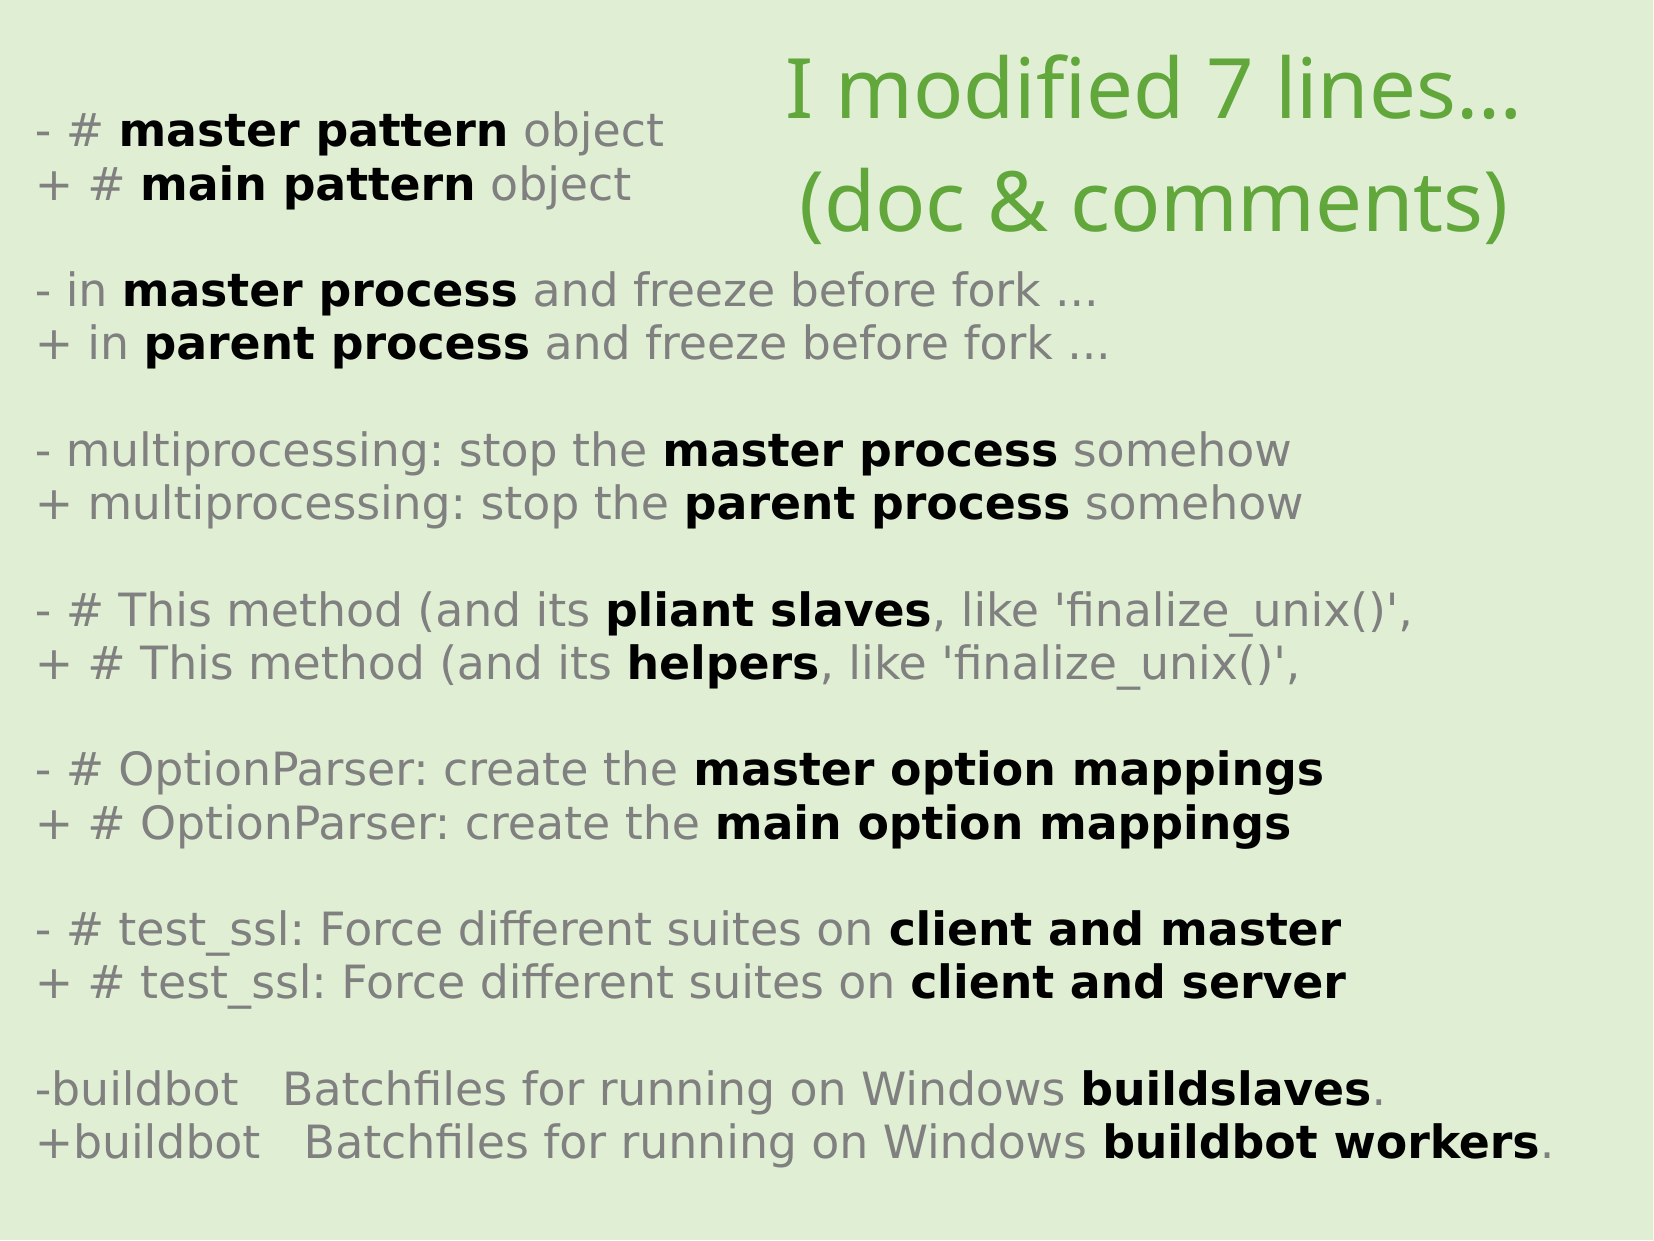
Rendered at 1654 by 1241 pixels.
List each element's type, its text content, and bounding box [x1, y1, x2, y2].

text_box I modified 7 lines… (doc & comments) [770, 21, 1654, 223]
text_box - # master pattern object + # main pattern object - in master process and freeze before fork ... + in parent process and freeze before fork ... - multiprocessing: stop the master process somehow + multiprocessing: stop the parent process somehow - # This method (and its pliant slaves, like 'finalize_unix()', + # This method (and its helpers, like 'finalize_unix()', - # OptionParser: create the master option mappings + # OptionParser: create the main option mappings - # test_ssl: Force different suites on client and master + # test_ssl: Force different suites on client and server -buildbot Batchfiles for running on Windows buildslaves. +buildbot Batchfiles for running on Windows buildbot workers. [19, 96, 1635, 1238]
